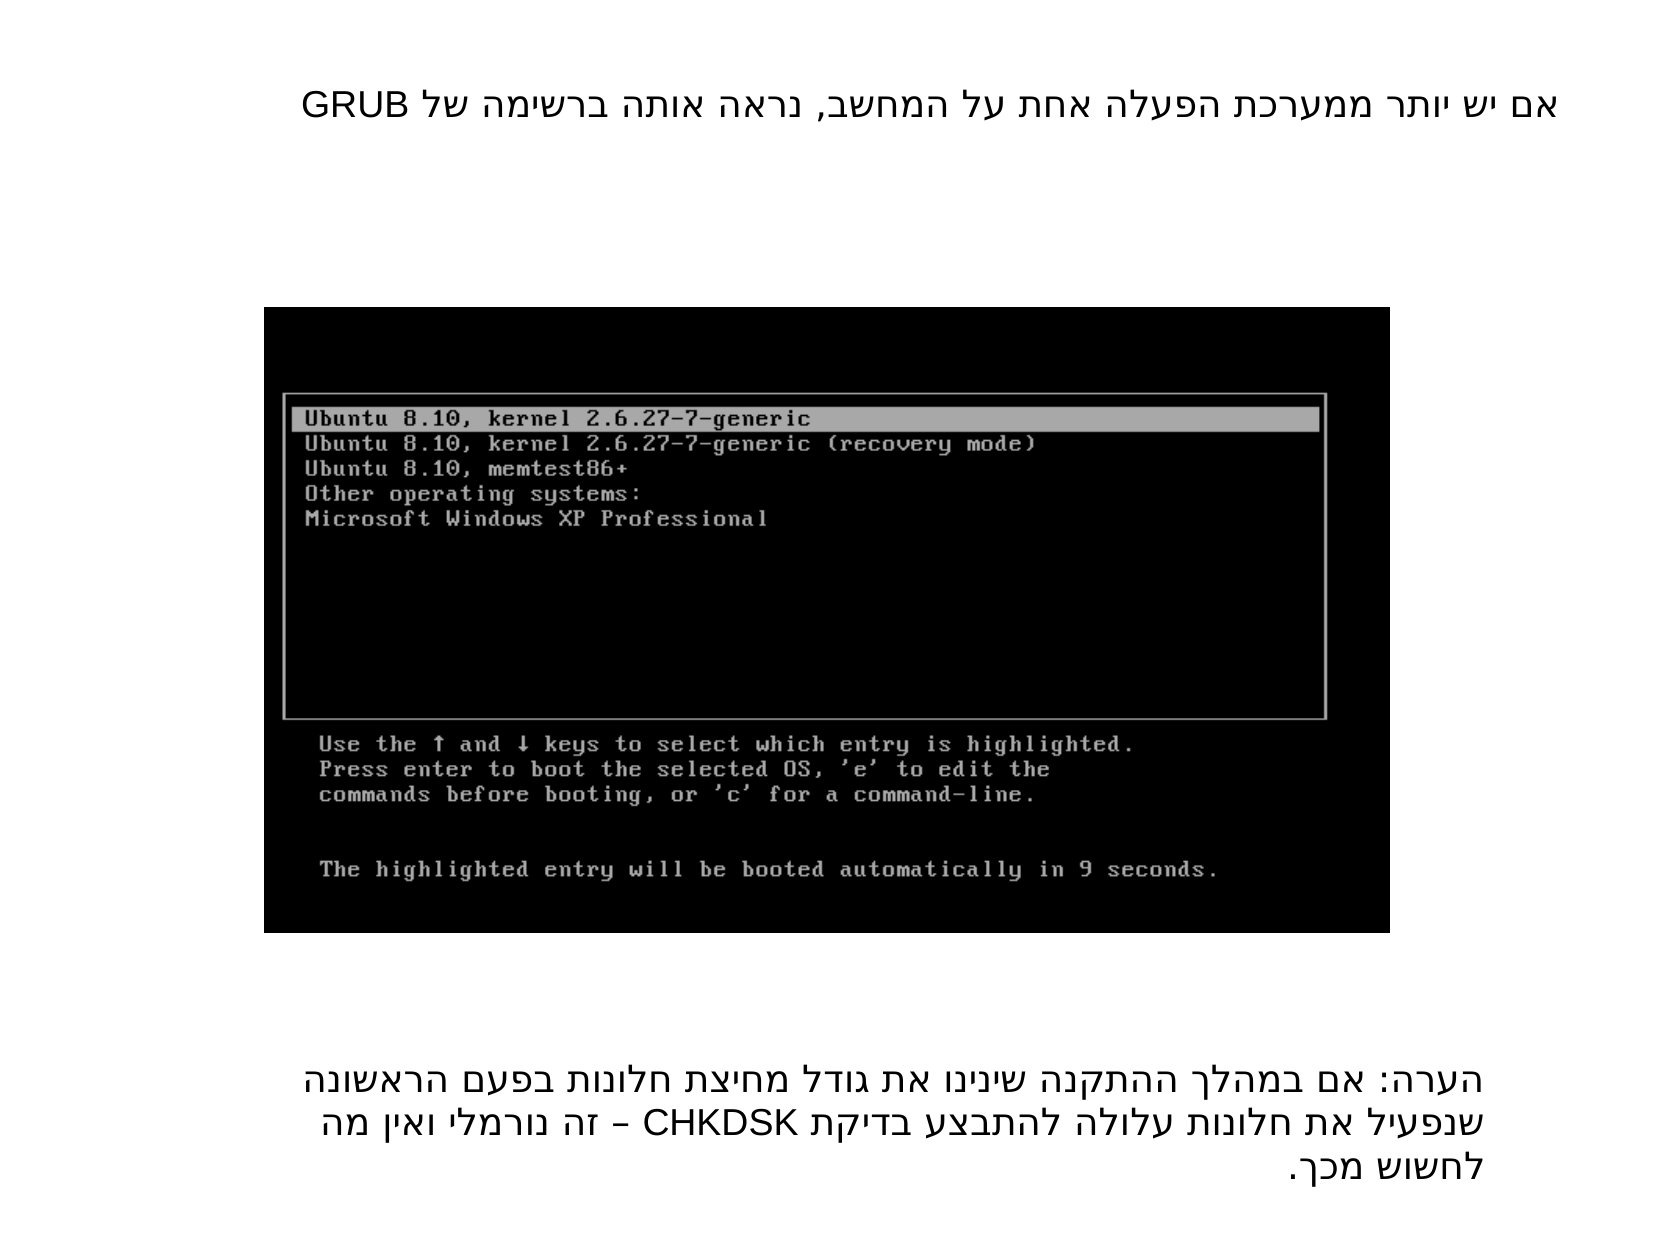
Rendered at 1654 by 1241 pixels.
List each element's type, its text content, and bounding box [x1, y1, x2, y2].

text_box הערה: אם במהלך ההתקנה שינינו את גודל מחיצת חלונות בפעם הראשונה שנפעיל את חלונות עלולה להתבצע בדיקת CHKDSK – זה נורמלי ואין מה לחשוש מכך. [187, 1050, 1501, 1203]
text_box אם יש יותר ממערכת הפעלה אחת על המחשב, נראה אותה ברשימה של GRUB [225, 75, 1576, 136]
picture [264, 307, 1390, 933]
